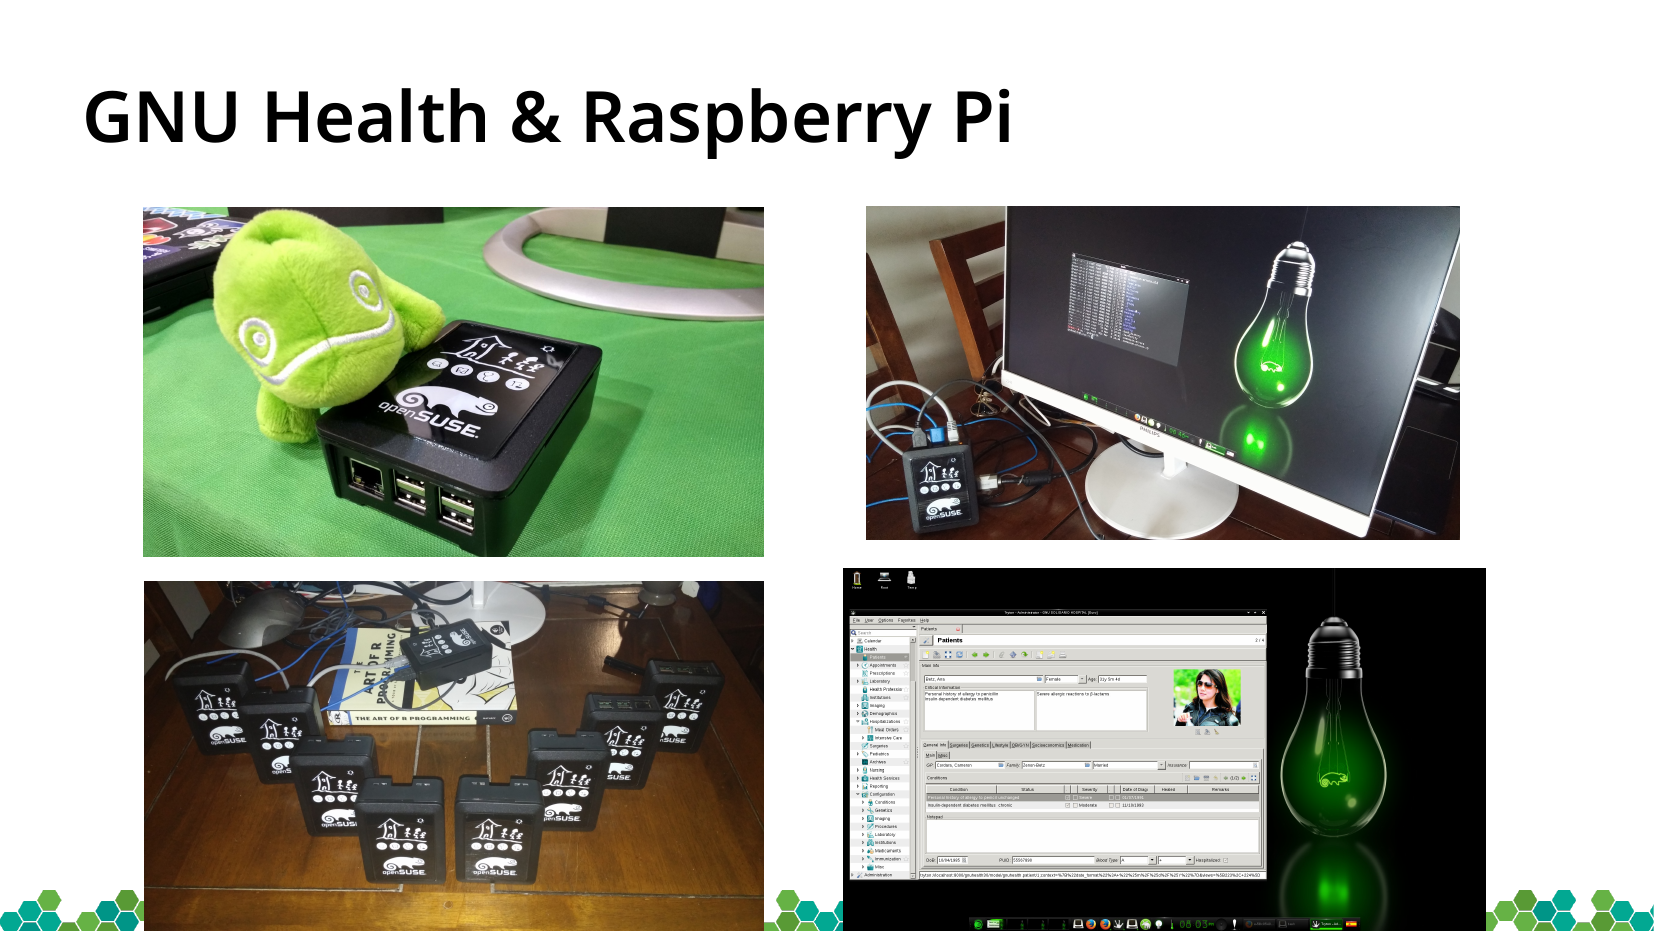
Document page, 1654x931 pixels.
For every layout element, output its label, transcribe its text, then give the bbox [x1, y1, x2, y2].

picture [866, 206, 1460, 541]
picture [0, 568, 1654, 931]
title GNU Health & Raspberry Pi [82, 37, 1571, 193]
picture [143, 207, 764, 557]
